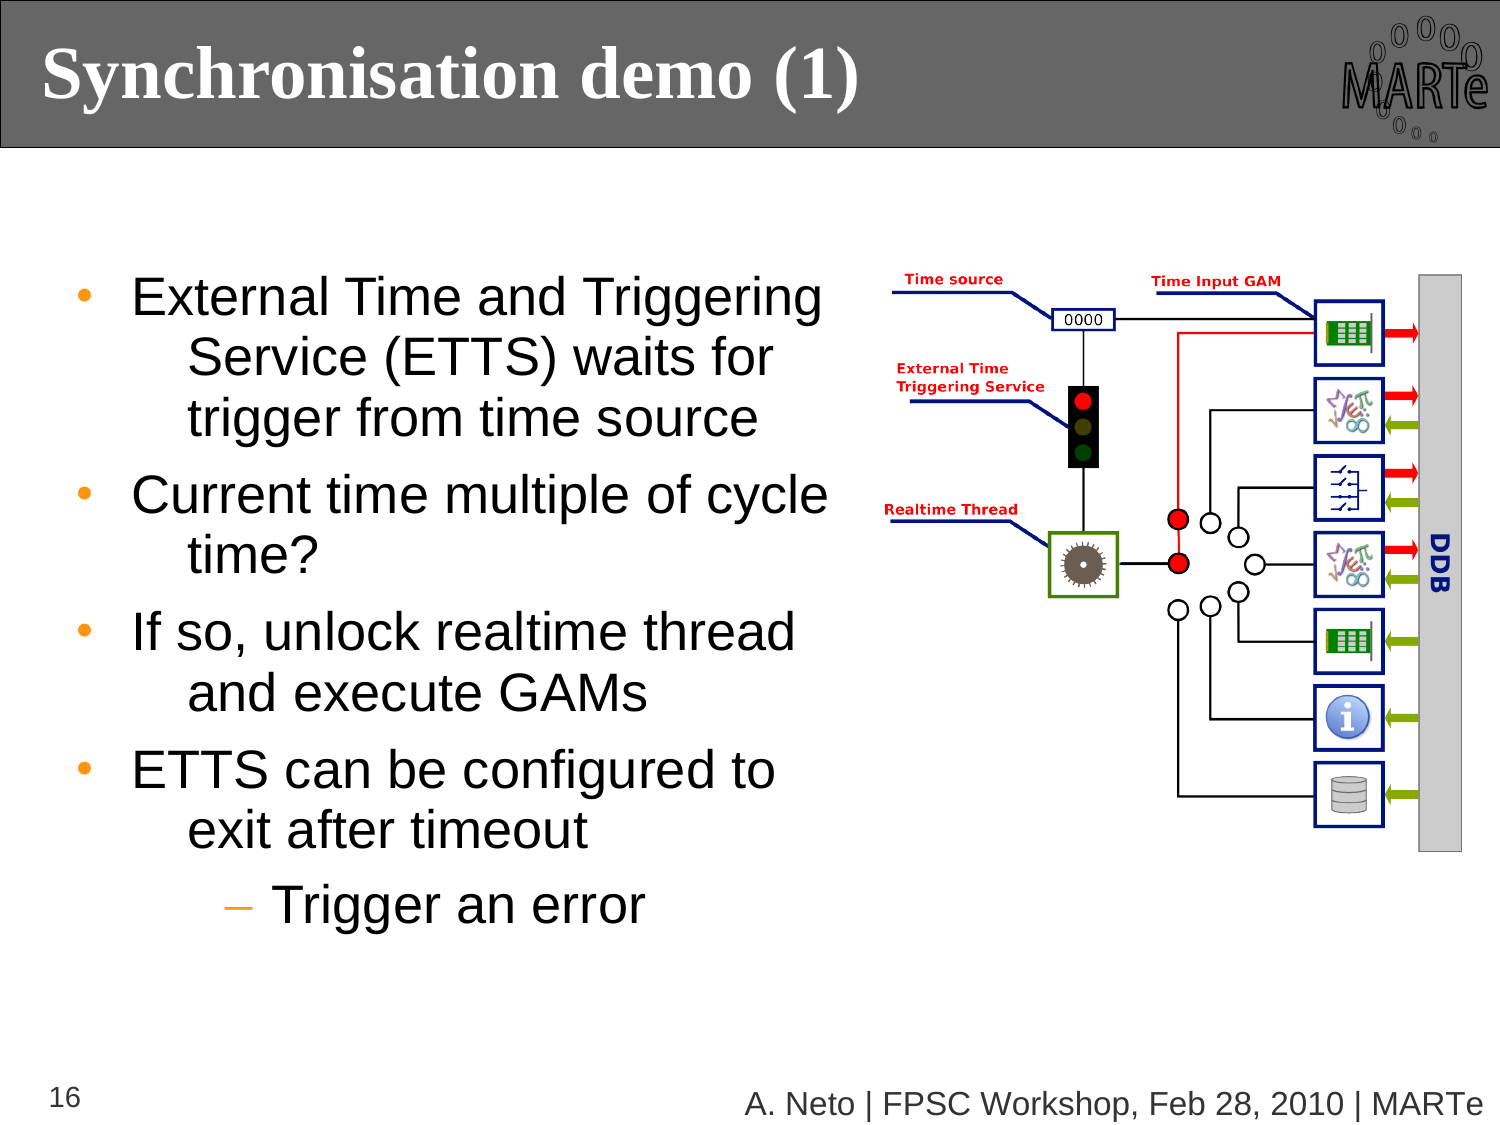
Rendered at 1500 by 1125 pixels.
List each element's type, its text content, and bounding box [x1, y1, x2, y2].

picture [1340, 0, 1489, 148]
picture [885, 273, 1462, 852]
title Synchronisation demo (1) [41, 0, 1329, 148]
list External Time and Triggering Service (ETTS) waits for trigger from time source Current time multiple of cycle time? If so, unlock realtime thread and execute GAMs ETTS can be configured to exit after timeout Trigger an error [75, 262, 857, 995]
